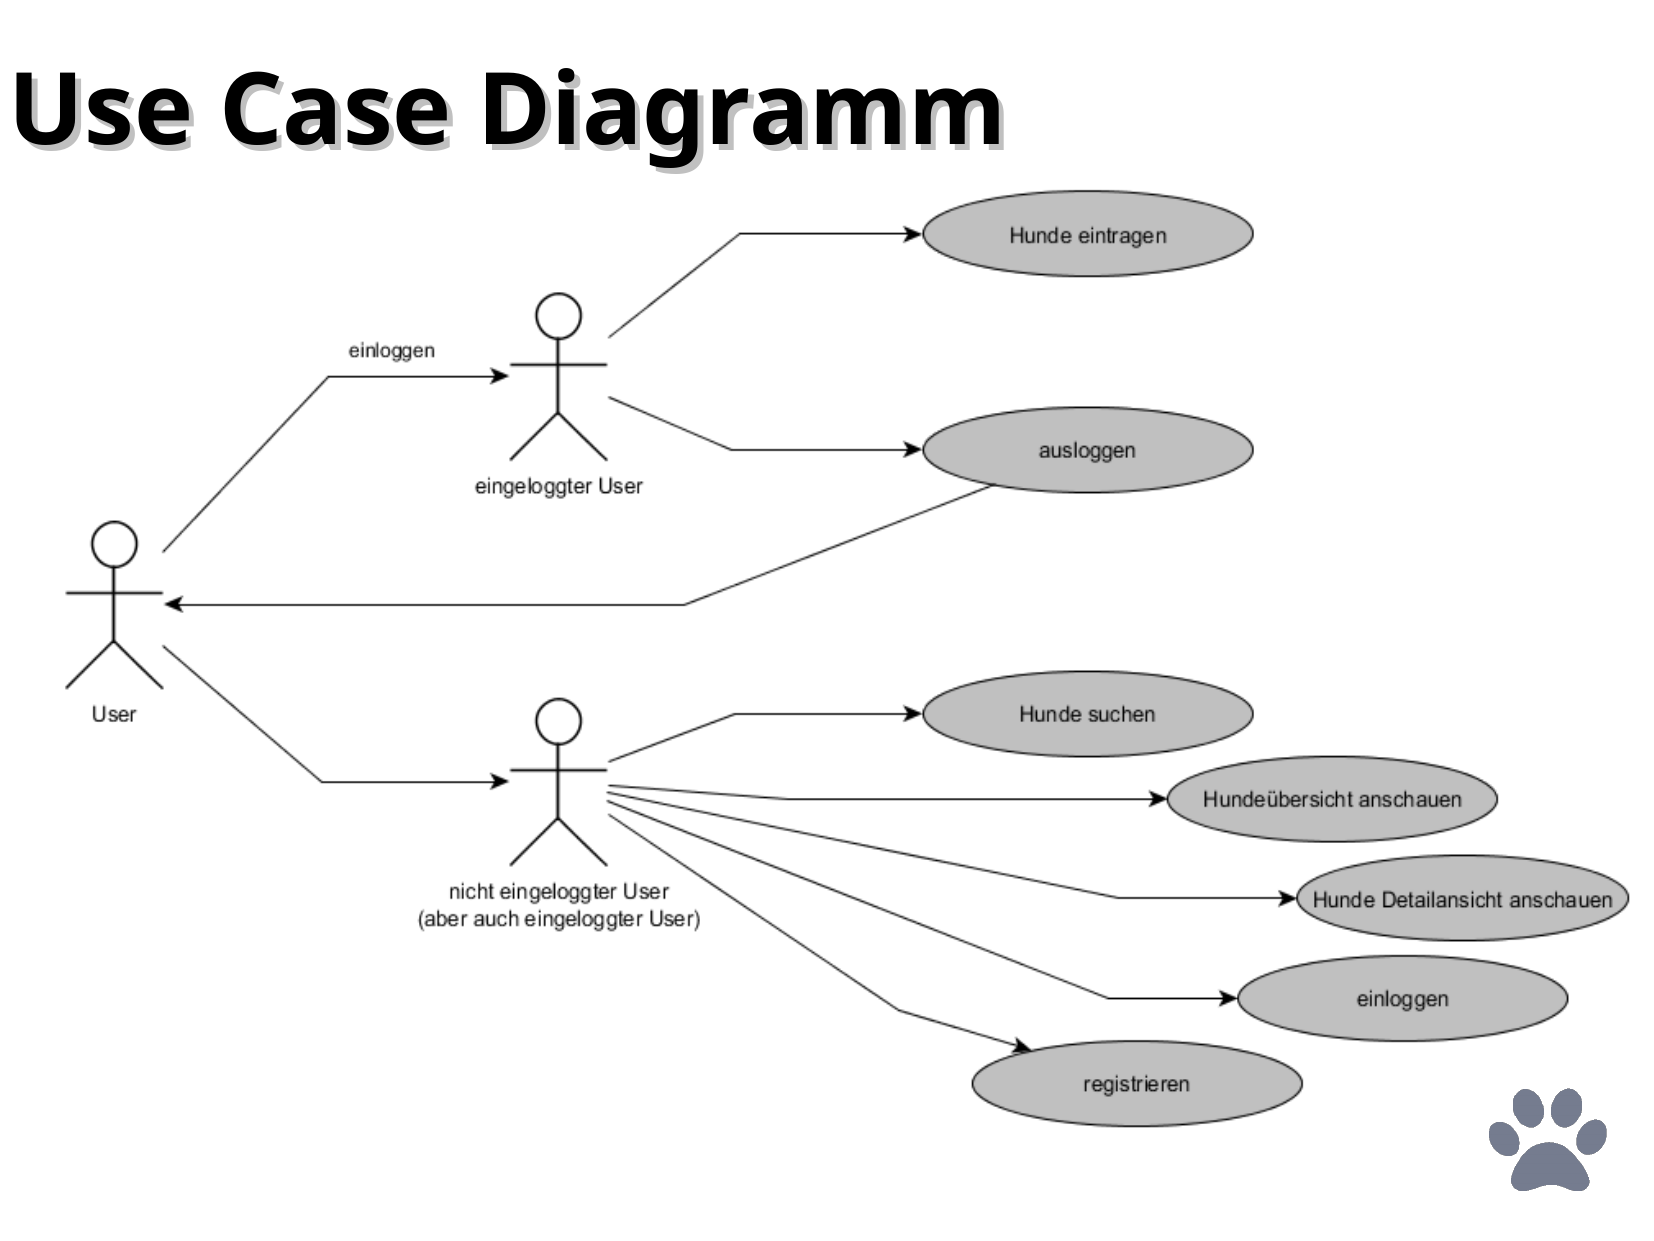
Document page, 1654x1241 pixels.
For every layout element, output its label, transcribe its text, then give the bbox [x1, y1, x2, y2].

picture [41, 165, 1654, 1193]
title Use Case Diagramm [0, 2, 1252, 210]
